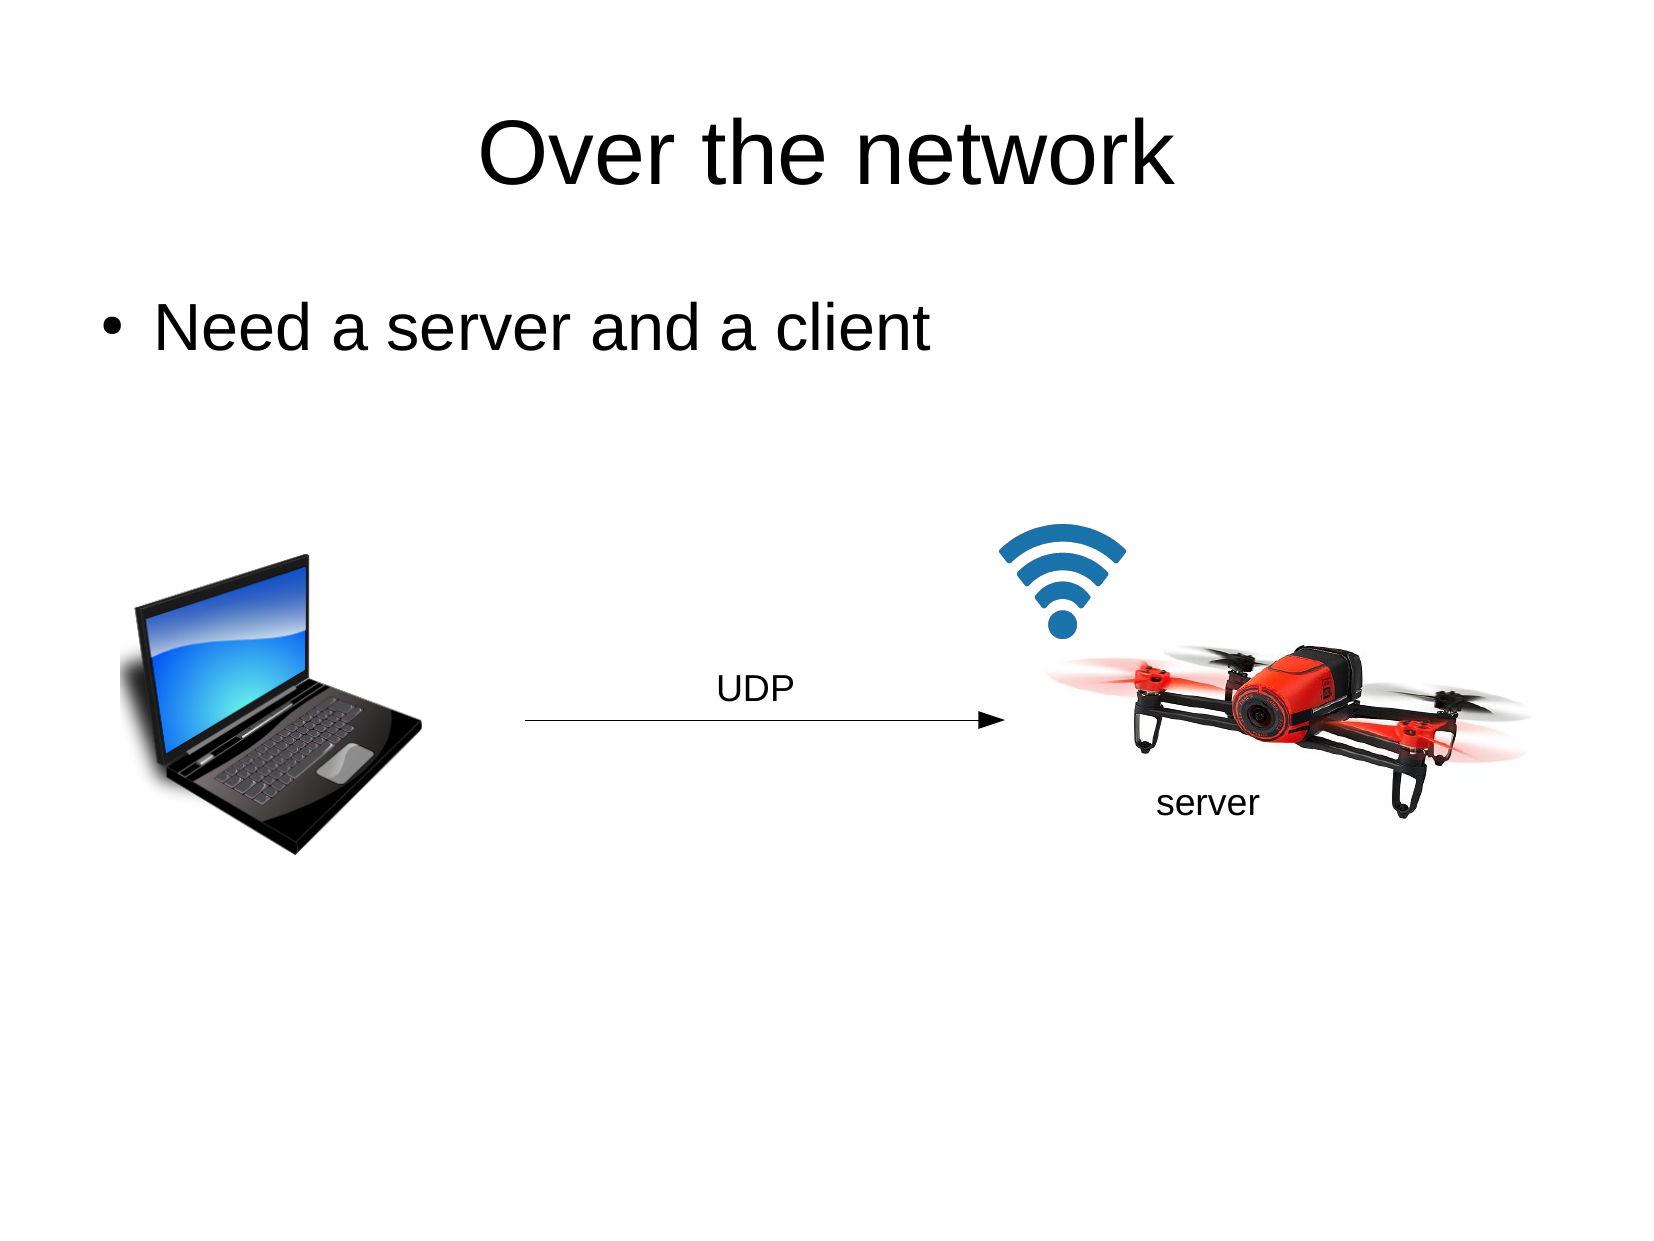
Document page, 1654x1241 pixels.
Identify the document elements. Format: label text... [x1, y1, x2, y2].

list Need a server and a client [82, 290, 1571, 1010]
picture [999, 524, 1543, 831]
text_box UDP [701, 660, 811, 717]
text_box server [1141, 773, 1276, 831]
title Over the network [82, 49, 1571, 257]
picture [120, 554, 422, 856]
